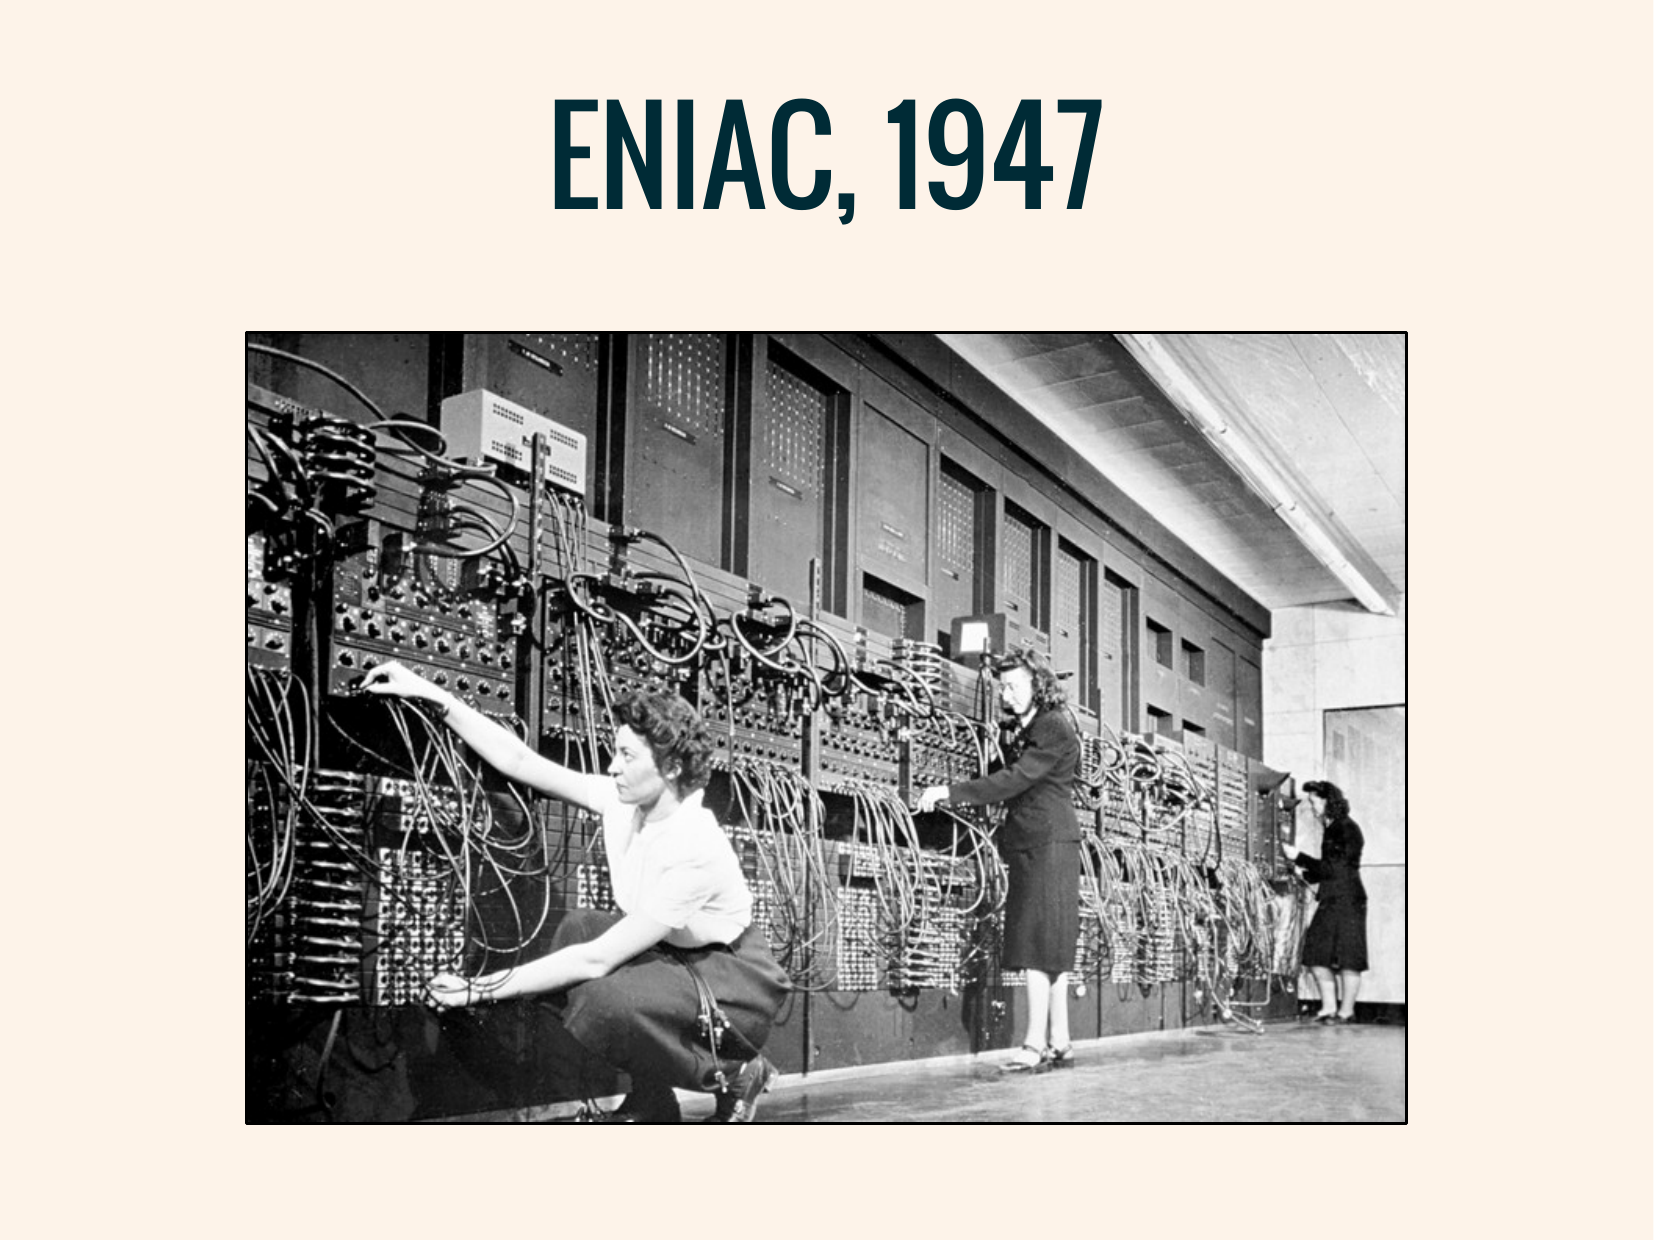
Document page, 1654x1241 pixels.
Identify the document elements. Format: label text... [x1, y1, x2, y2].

picture [248, 334, 1406, 1123]
title Eniac, 1947 [82, 49, 1571, 257]
